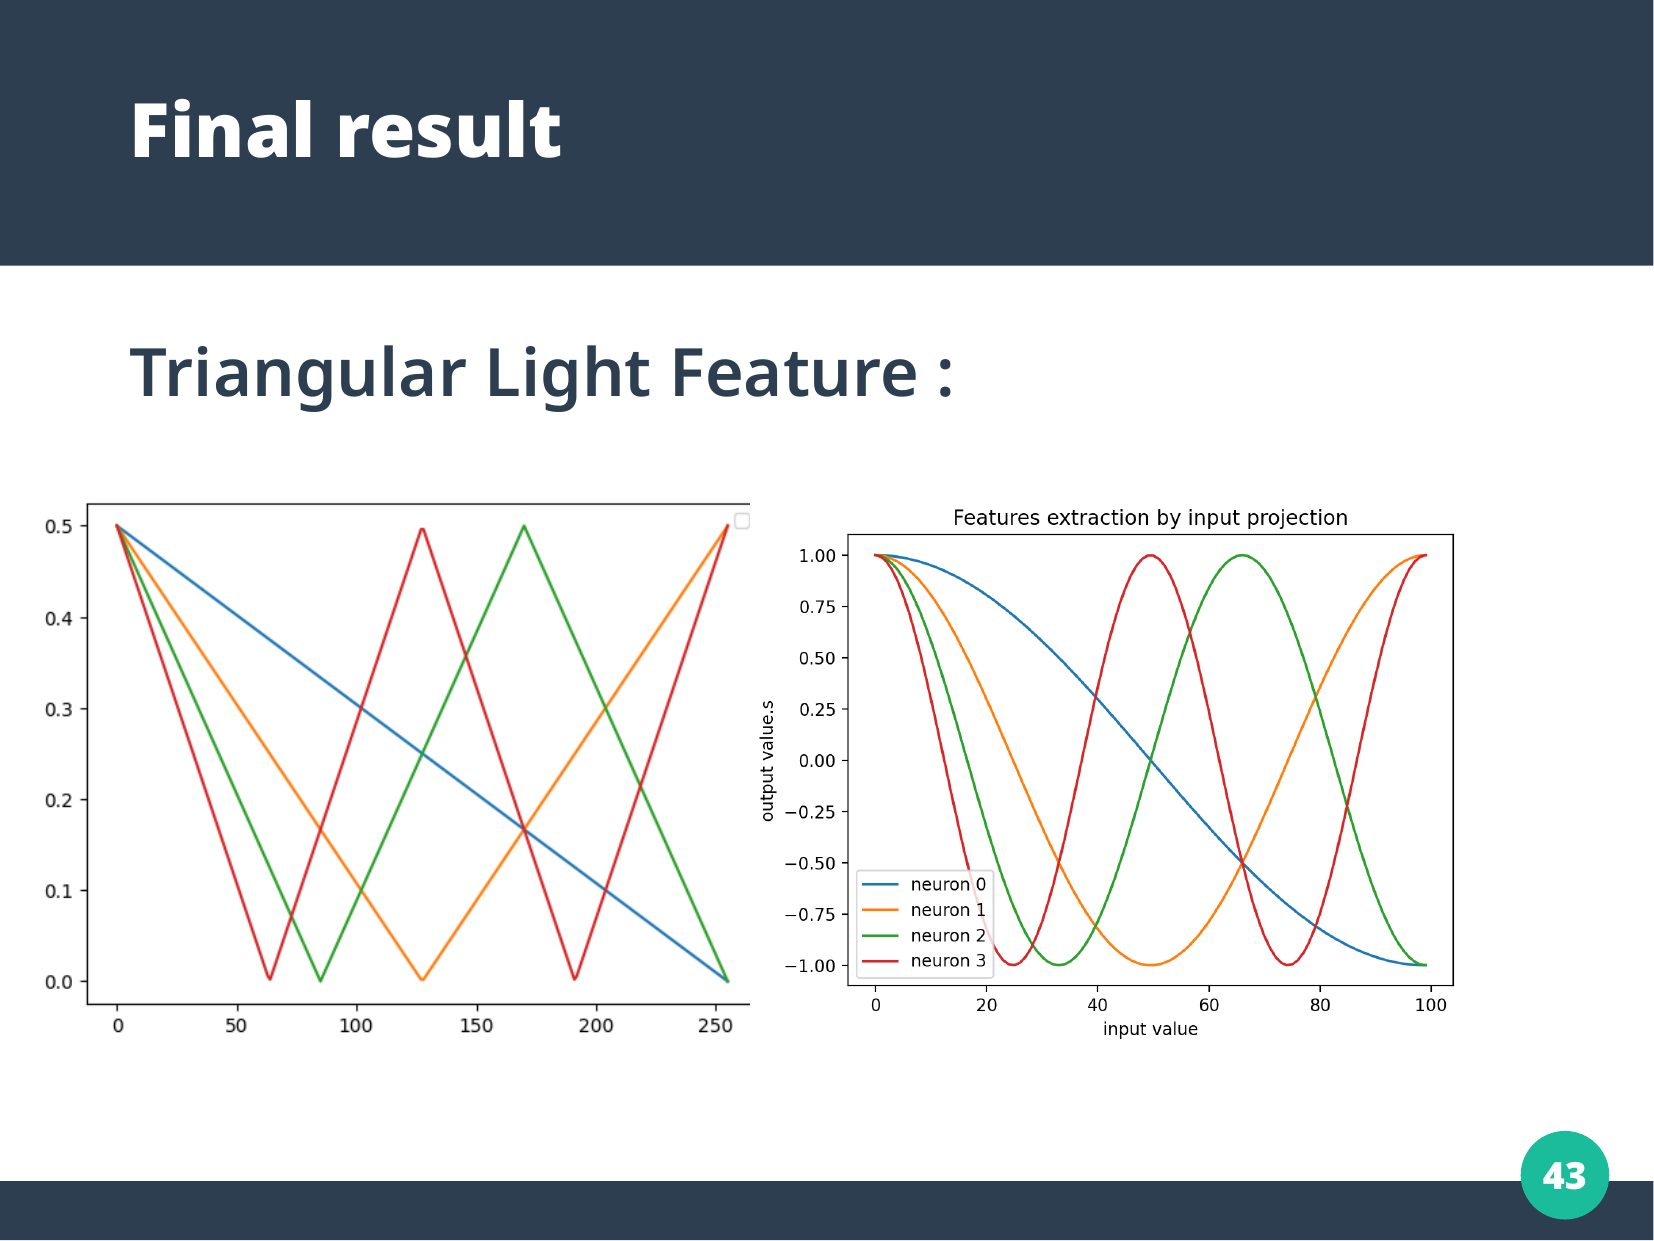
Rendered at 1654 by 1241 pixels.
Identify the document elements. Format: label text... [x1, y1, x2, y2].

picture [30, 464, 1531, 1051]
title Final result [59, 49, 1595, 207]
list Triangular Light Feature : [59, 324, 1595, 1152]
